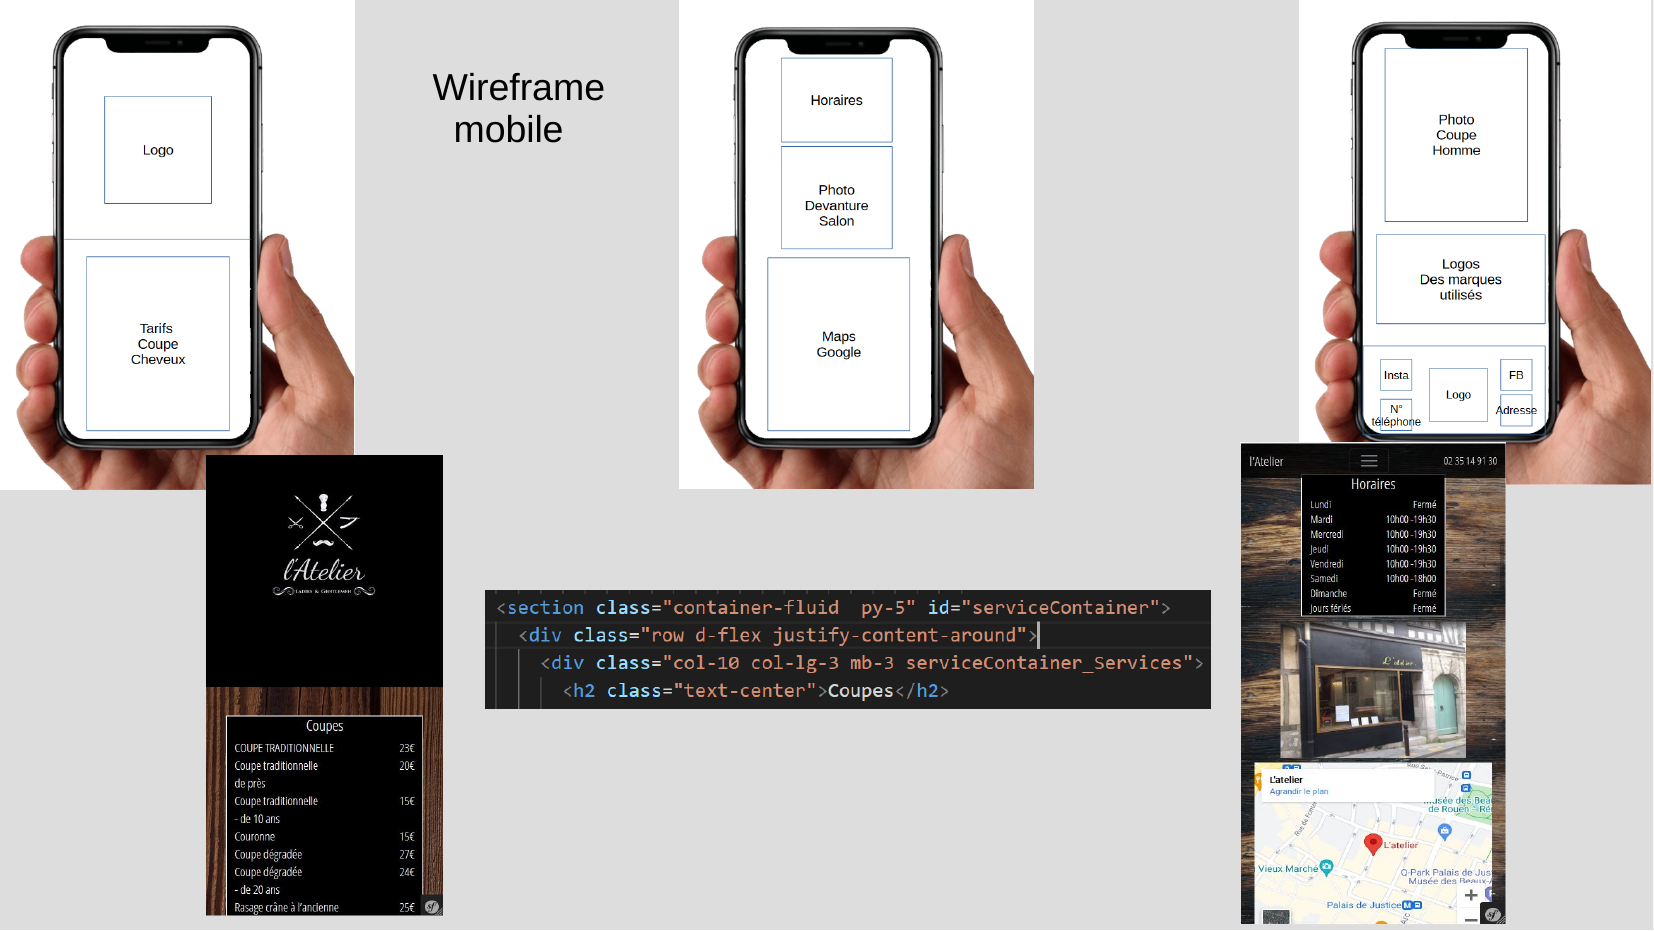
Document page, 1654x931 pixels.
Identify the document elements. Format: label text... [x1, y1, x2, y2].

picture [1240, 0, 1651, 925]
picture [485, 590, 1211, 709]
picture [0, 0, 443, 916]
text_box Wireframe mobile [417, 59, 621, 158]
picture [679, 0, 1034, 489]
